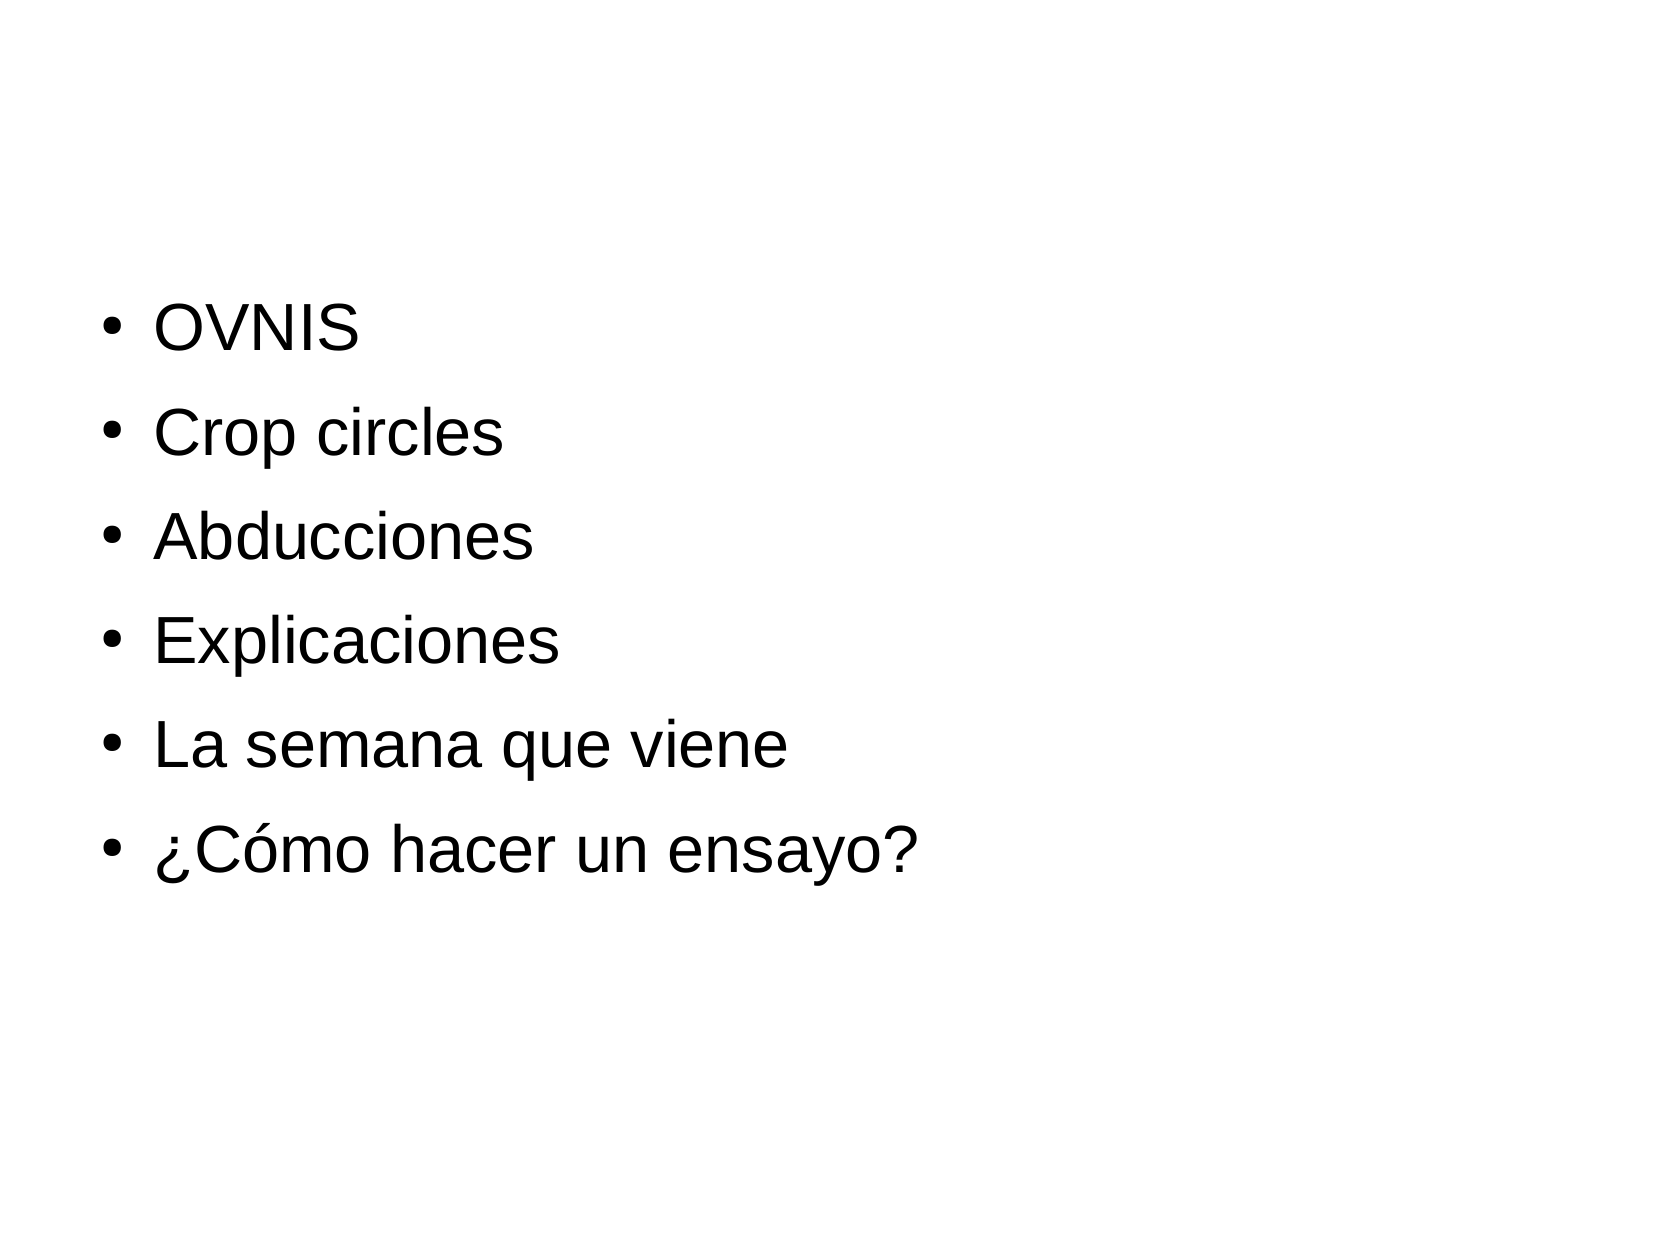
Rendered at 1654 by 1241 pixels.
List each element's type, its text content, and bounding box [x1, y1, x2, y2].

list OVNIS Crop circles Abducciones Explicaciones La semana que viene ¿Cómo hacer un ensayo? [82, 290, 1538, 1010]
